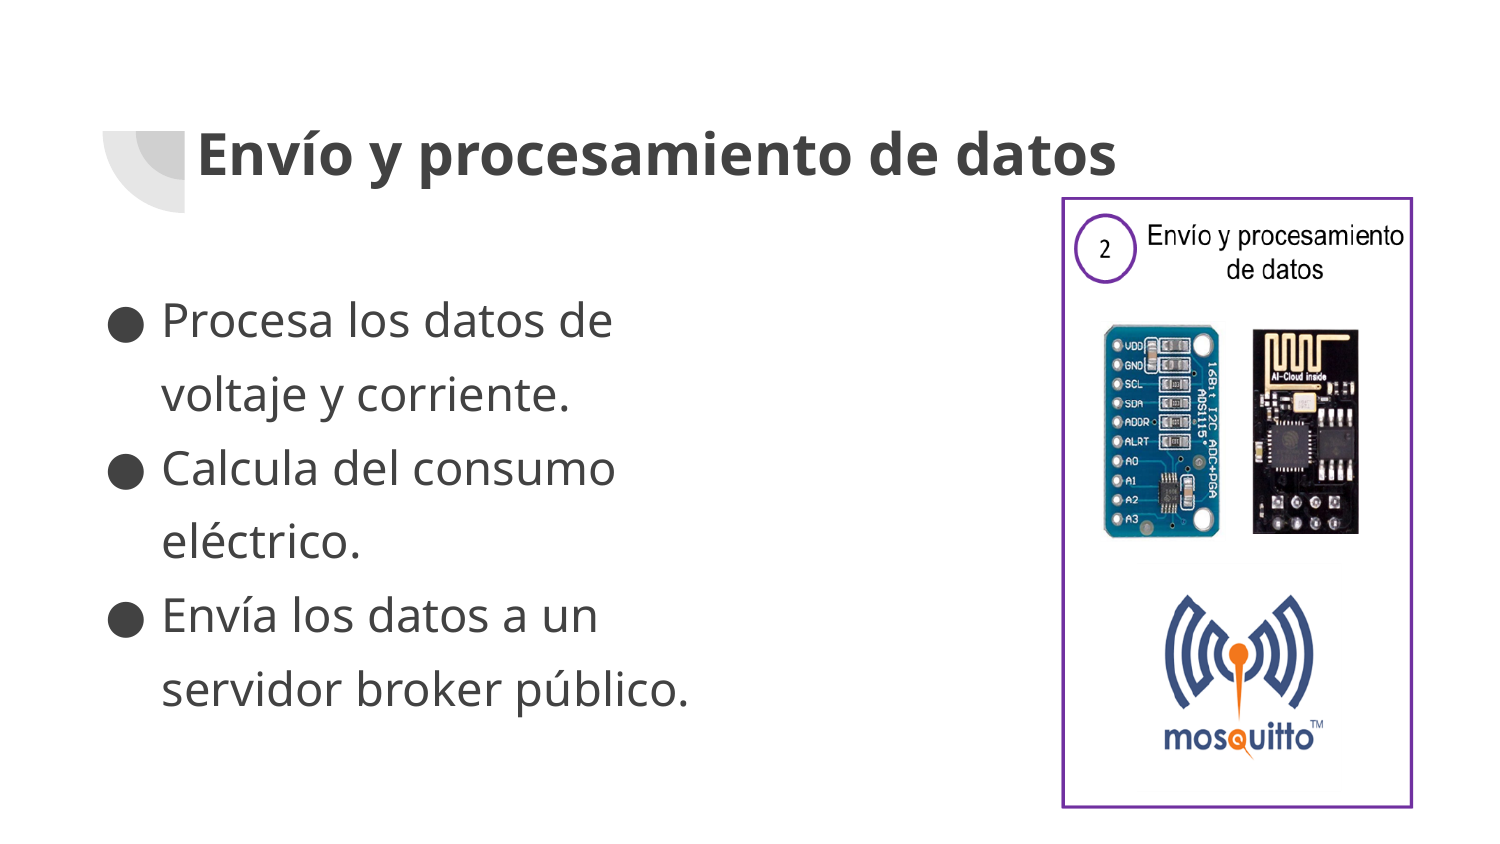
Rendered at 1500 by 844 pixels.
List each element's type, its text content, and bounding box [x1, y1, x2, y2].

title Envío y procesamiento de datos [181, 98, 1500, 263]
list Procesa los datos de voltaje y corriente. Calcula del consumo eléctrico. Envía los datos a un servidor broker público. [81, 262, 777, 744]
picture [1053, 197, 1421, 809]
